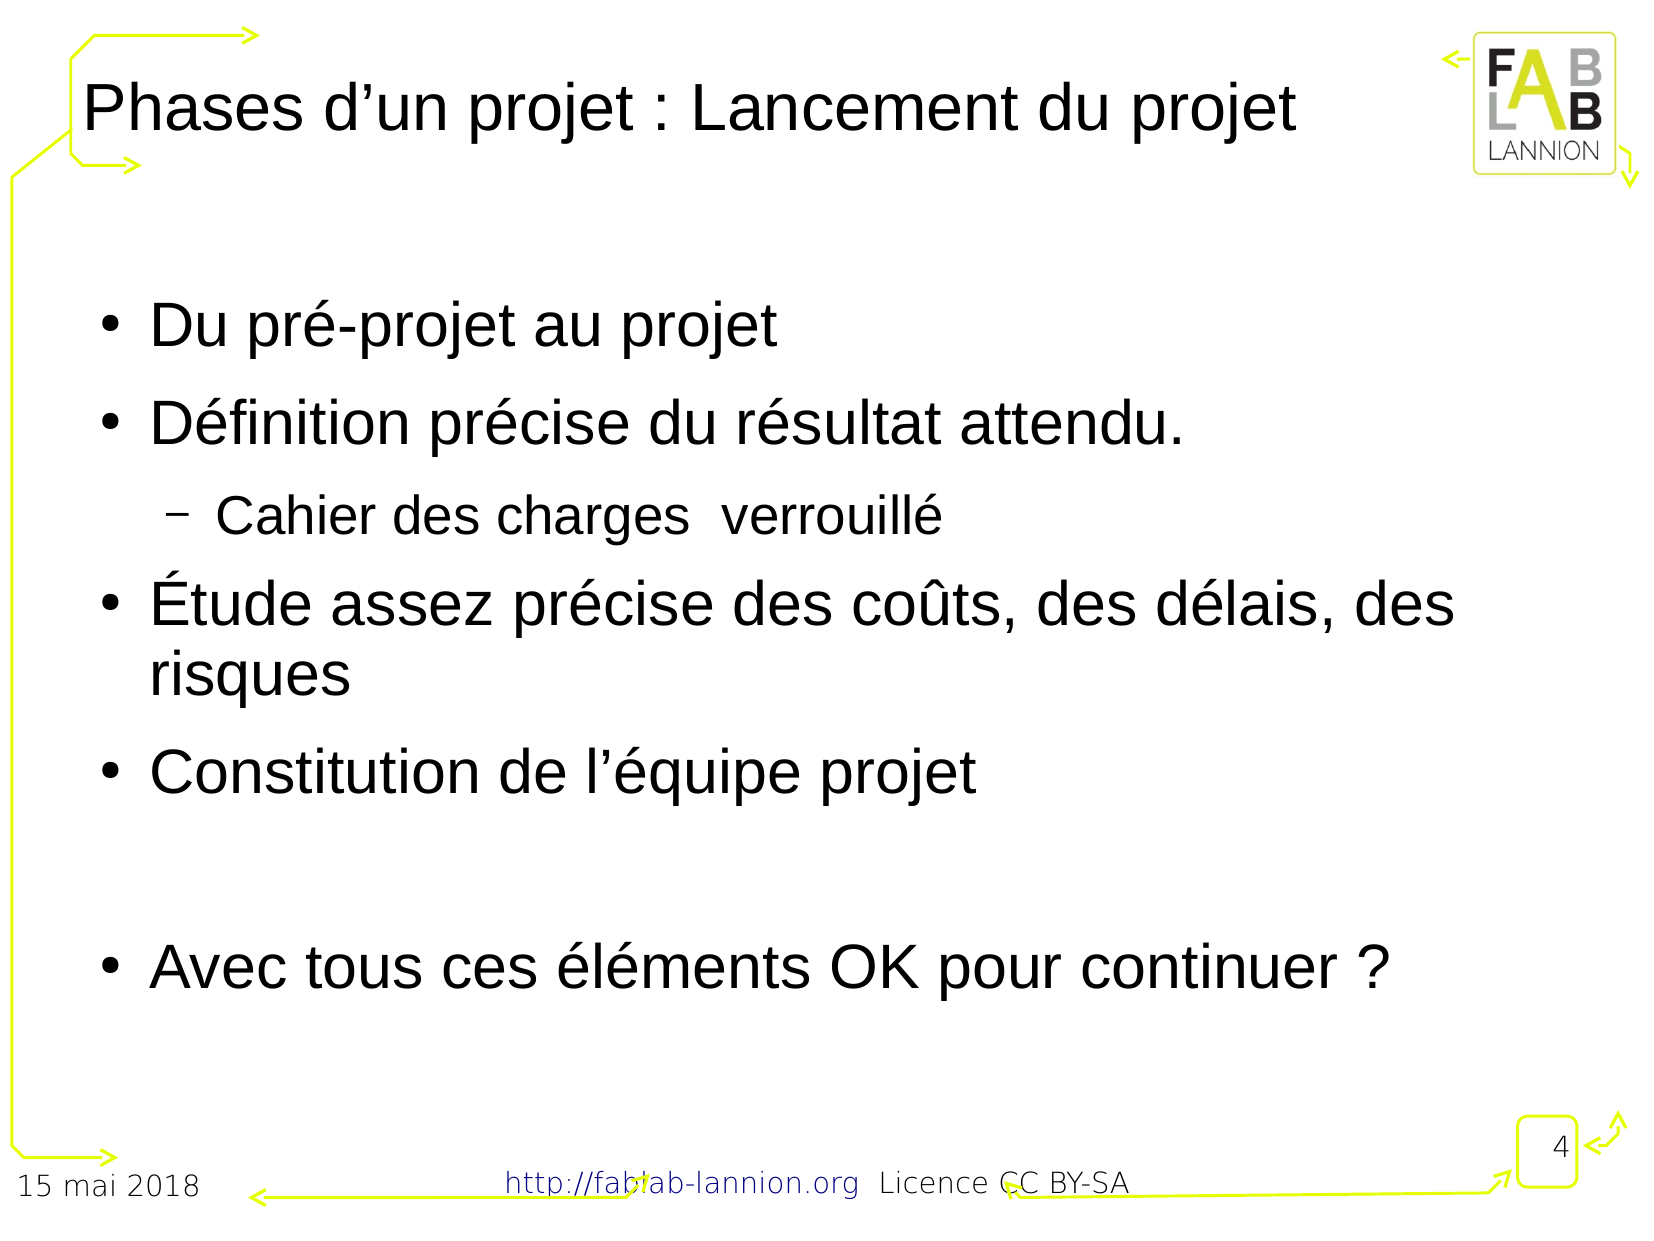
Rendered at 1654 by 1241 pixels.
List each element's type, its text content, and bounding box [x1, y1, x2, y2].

picture [1470, 29, 1619, 178]
list Du pré-projet au projet Définition précise du résultat attendu. Cahier des charges verrouillé Étude assez précise des coûts, des délais, des risques Constitution de l’équipe projet Avec tous ces éléments OK pour continuer ? [82, 290, 1571, 1010]
title Phases d’un projet : Lancement du projet [82, 49, 1441, 166]
